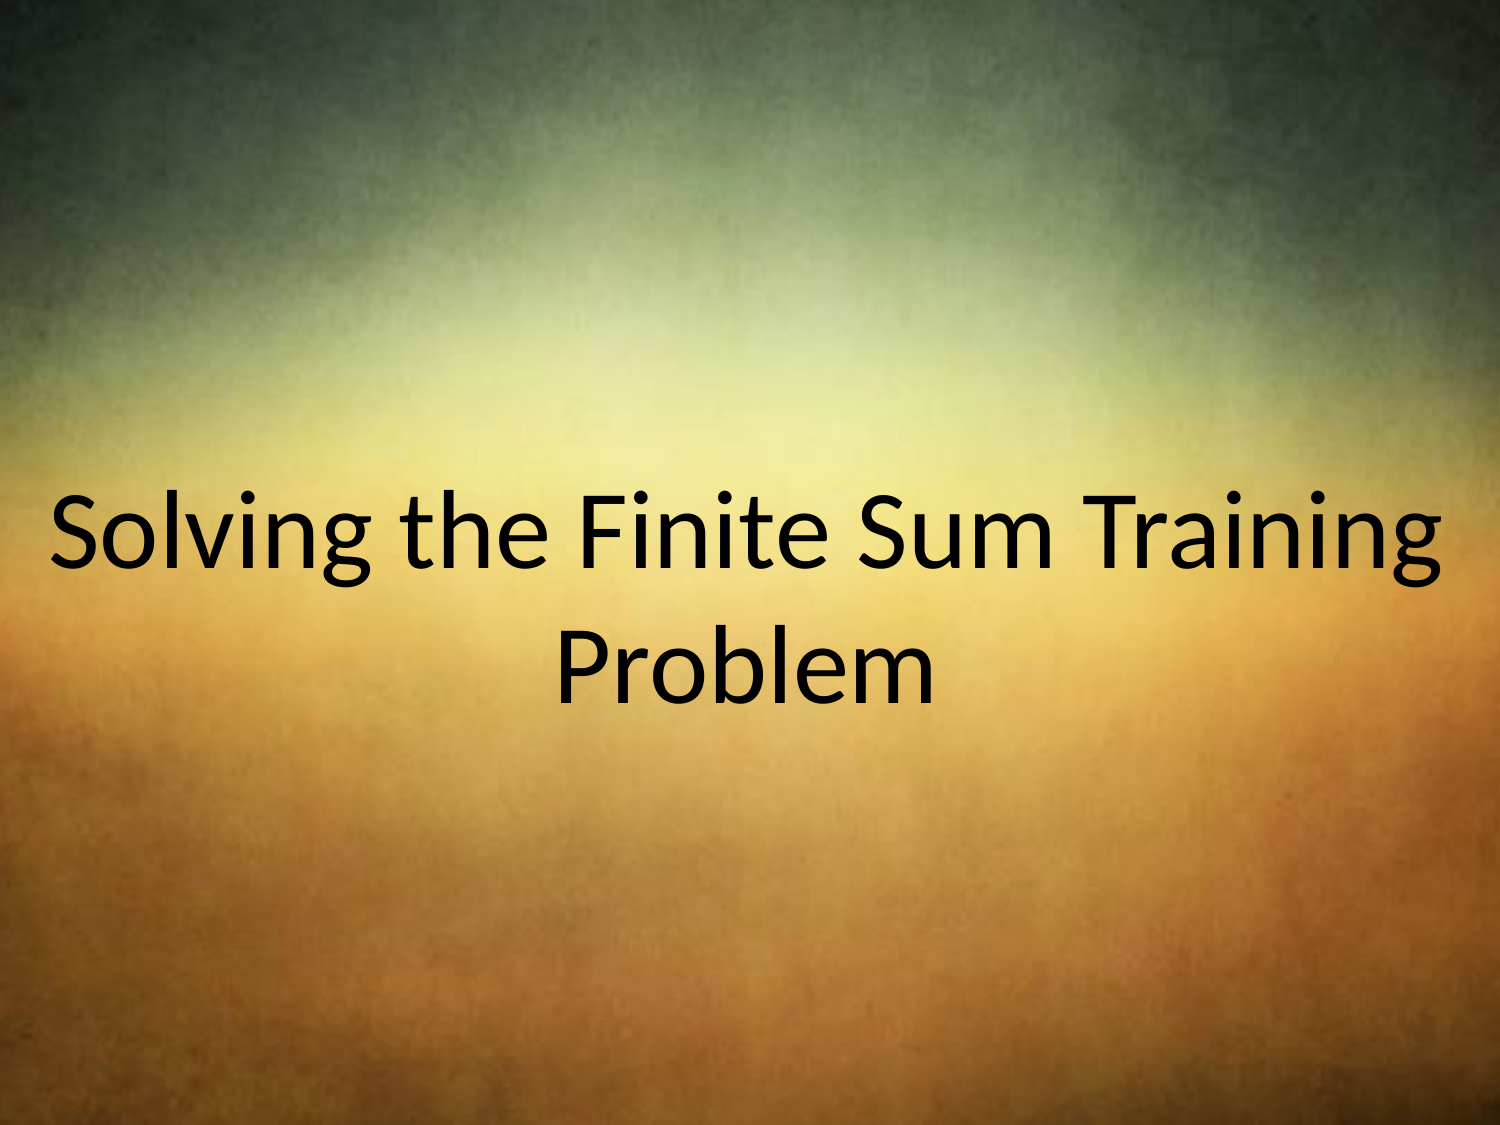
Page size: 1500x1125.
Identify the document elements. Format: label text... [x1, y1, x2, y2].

picture [0, 0, 1500, 1125]
text_box Solving the Finite Sum Training Problem [0, 361, 1497, 775]
